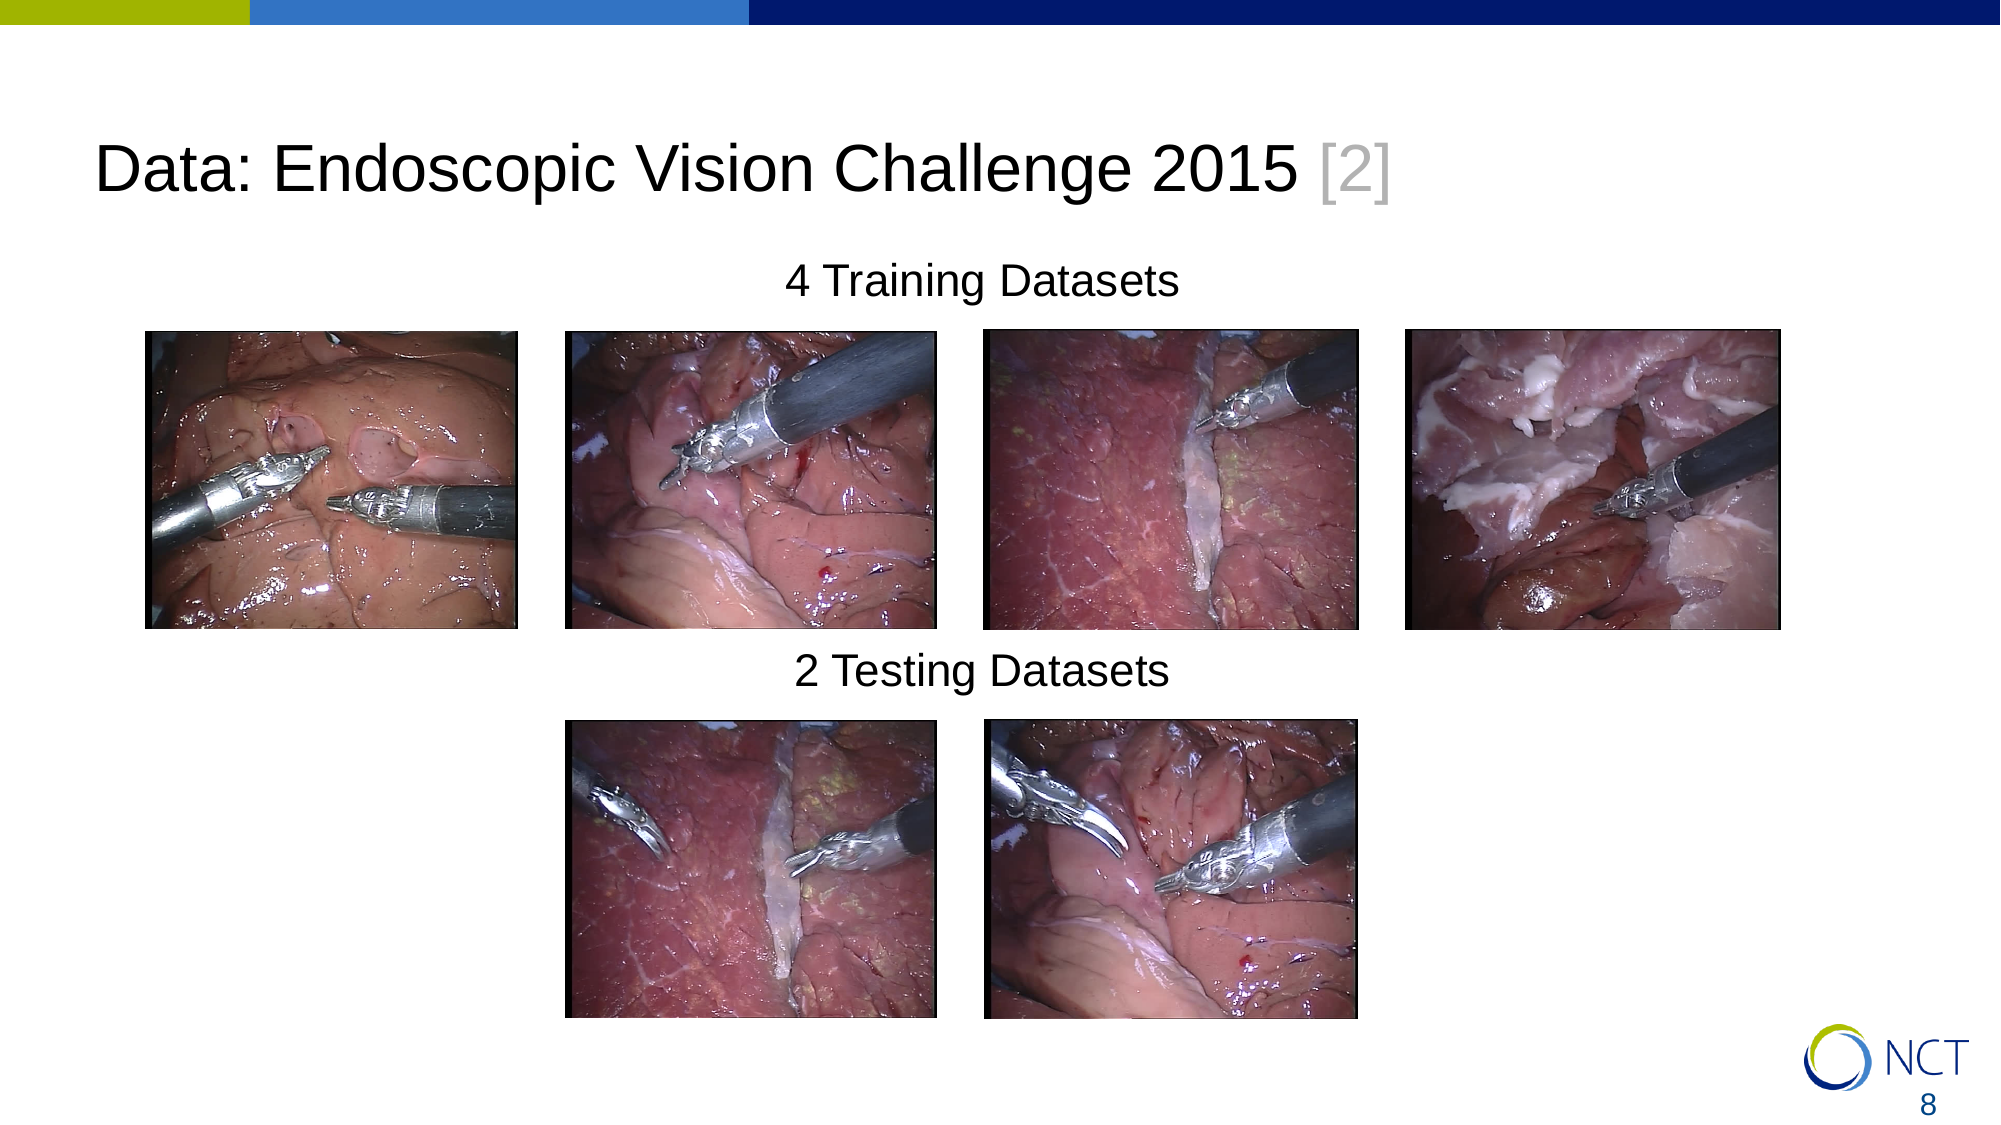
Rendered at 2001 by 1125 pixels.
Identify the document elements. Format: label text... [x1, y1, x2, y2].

picture [983, 329, 1359, 630]
list 2 Testing Datasets [522, 644, 1373, 706]
picture [145, 331, 518, 629]
list 4 Training Datasets [109, 254, 1786, 316]
picture [1804, 1024, 1969, 1091]
picture [984, 719, 1358, 1019]
picture [1405, 329, 1781, 630]
text_box 8 [1905, 1080, 1951, 1125]
title Data: Endoscopic Vision Challenge 2015 [2] [94, 75, 1425, 263]
picture [565, 331, 937, 629]
picture [565, 720, 937, 1018]
